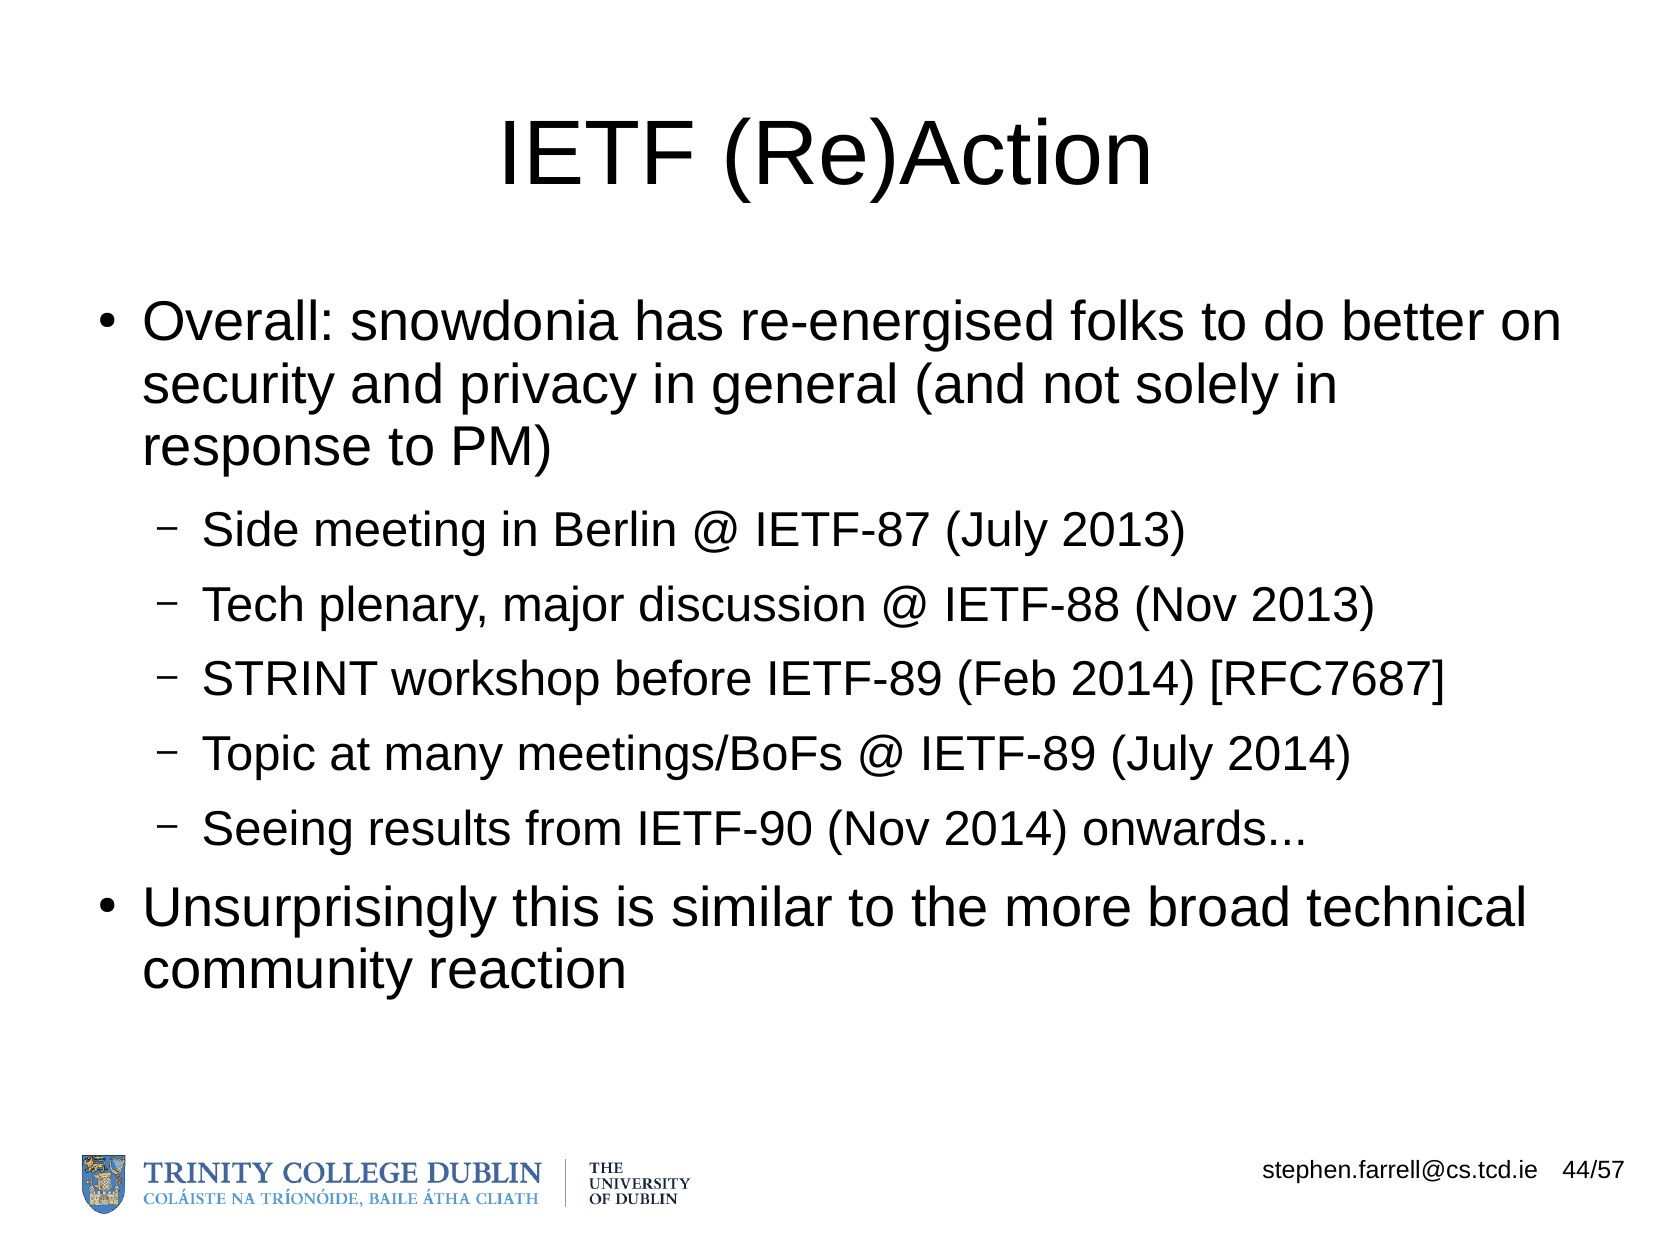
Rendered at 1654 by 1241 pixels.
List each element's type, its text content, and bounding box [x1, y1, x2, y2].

title IETF (Re)Action [82, 49, 1571, 257]
picture [82, 1155, 694, 1214]
list Overall: snowdonia has re-energised folks to do better on security and privacy in general (and not solely in response to PM) Side meeting in Berlin @ IETF-87 (July 2013) Tech plenary, major discussion @ IETF-88 (Nov 2013) STRINT workshop before IETF-89 (Feb 2014) [RFC7687] Topic at many meetings/BoFs @ IETF-89 (July 2014) Seeing results from IETF-90 (Nov 2014) onwards... Unsurprisingly this is similar to the more broad technical community reaction [82, 290, 1571, 1010]
